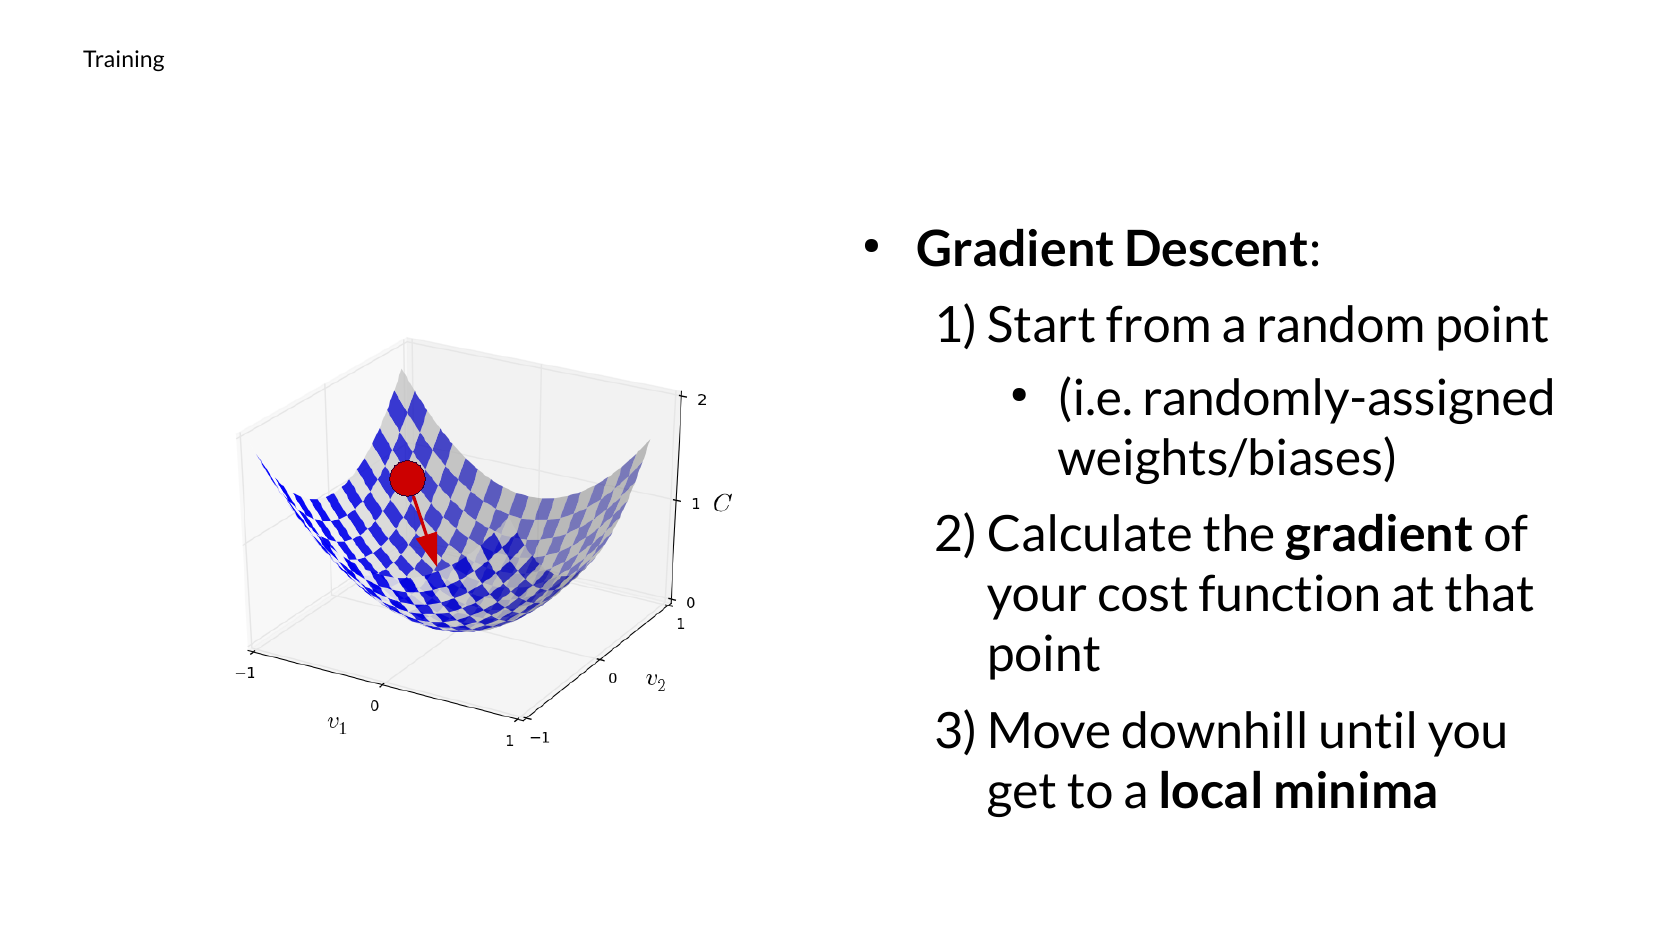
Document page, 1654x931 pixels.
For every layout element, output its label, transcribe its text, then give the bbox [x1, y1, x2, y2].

title Training [83, 0, 1571, 119]
text_box [389, 460, 426, 497]
picture [82, 216, 809, 839]
list Gradient Descent: Start from a random point (i.e. randomly-assigned weights/biases) Calculate the gradient of your cost function at that point Move downhill until you get to a local minima [845, 217, 1572, 839]
